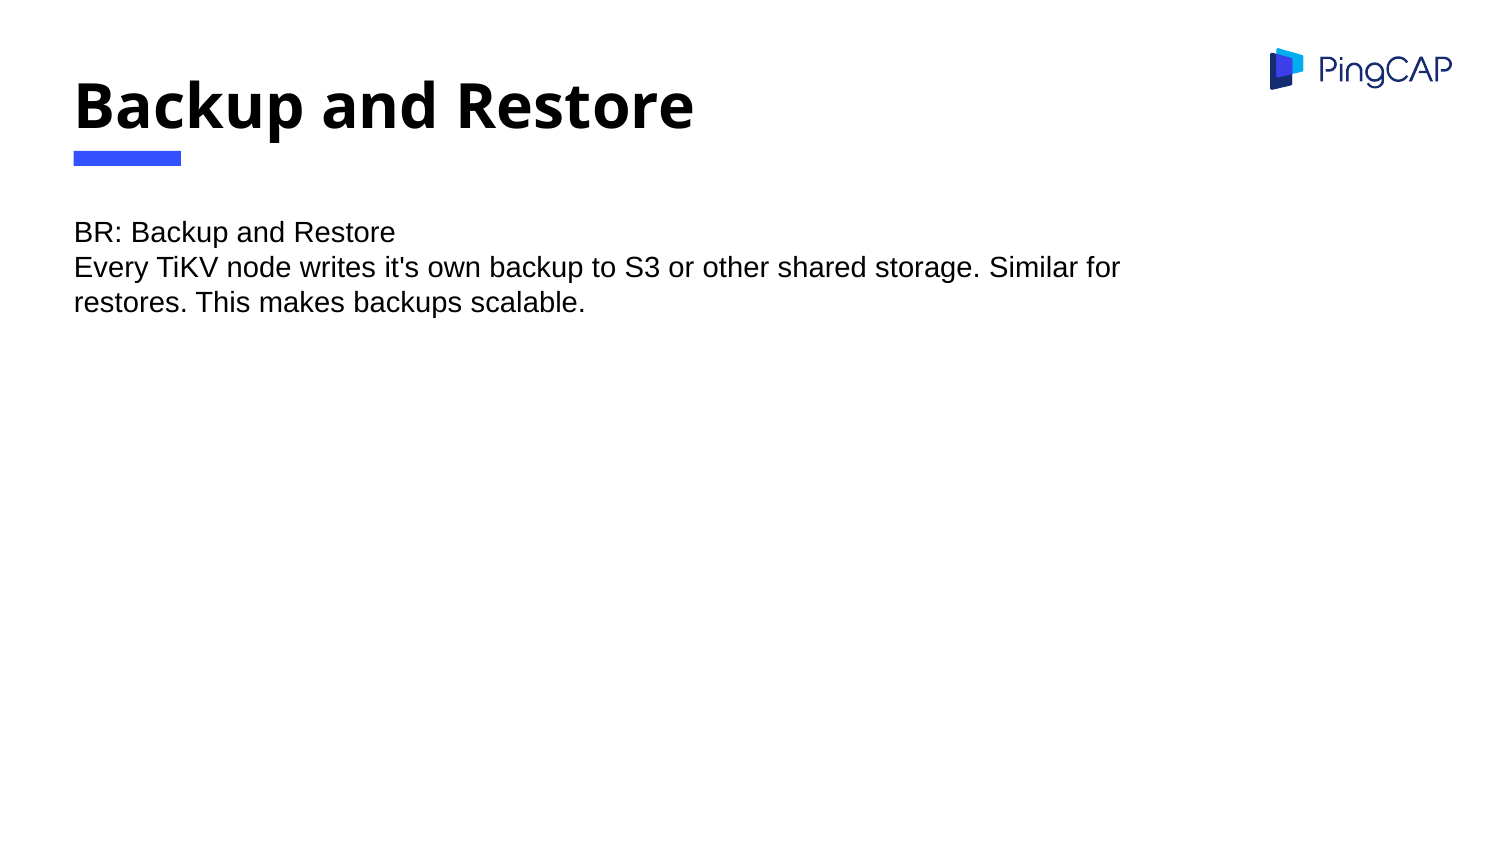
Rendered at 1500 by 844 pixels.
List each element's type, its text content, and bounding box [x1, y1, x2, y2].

text_box [73, 150, 181, 166]
text_box BR: Backup and Restore Every TiKV node writes it's own backup to S3 or other shared storage. Similar for restores. This makes backups scalable. [58, 198, 1226, 775]
picture [1270, 48, 1452, 90]
text_box Backup and Restore [58, 50, 925, 151]
